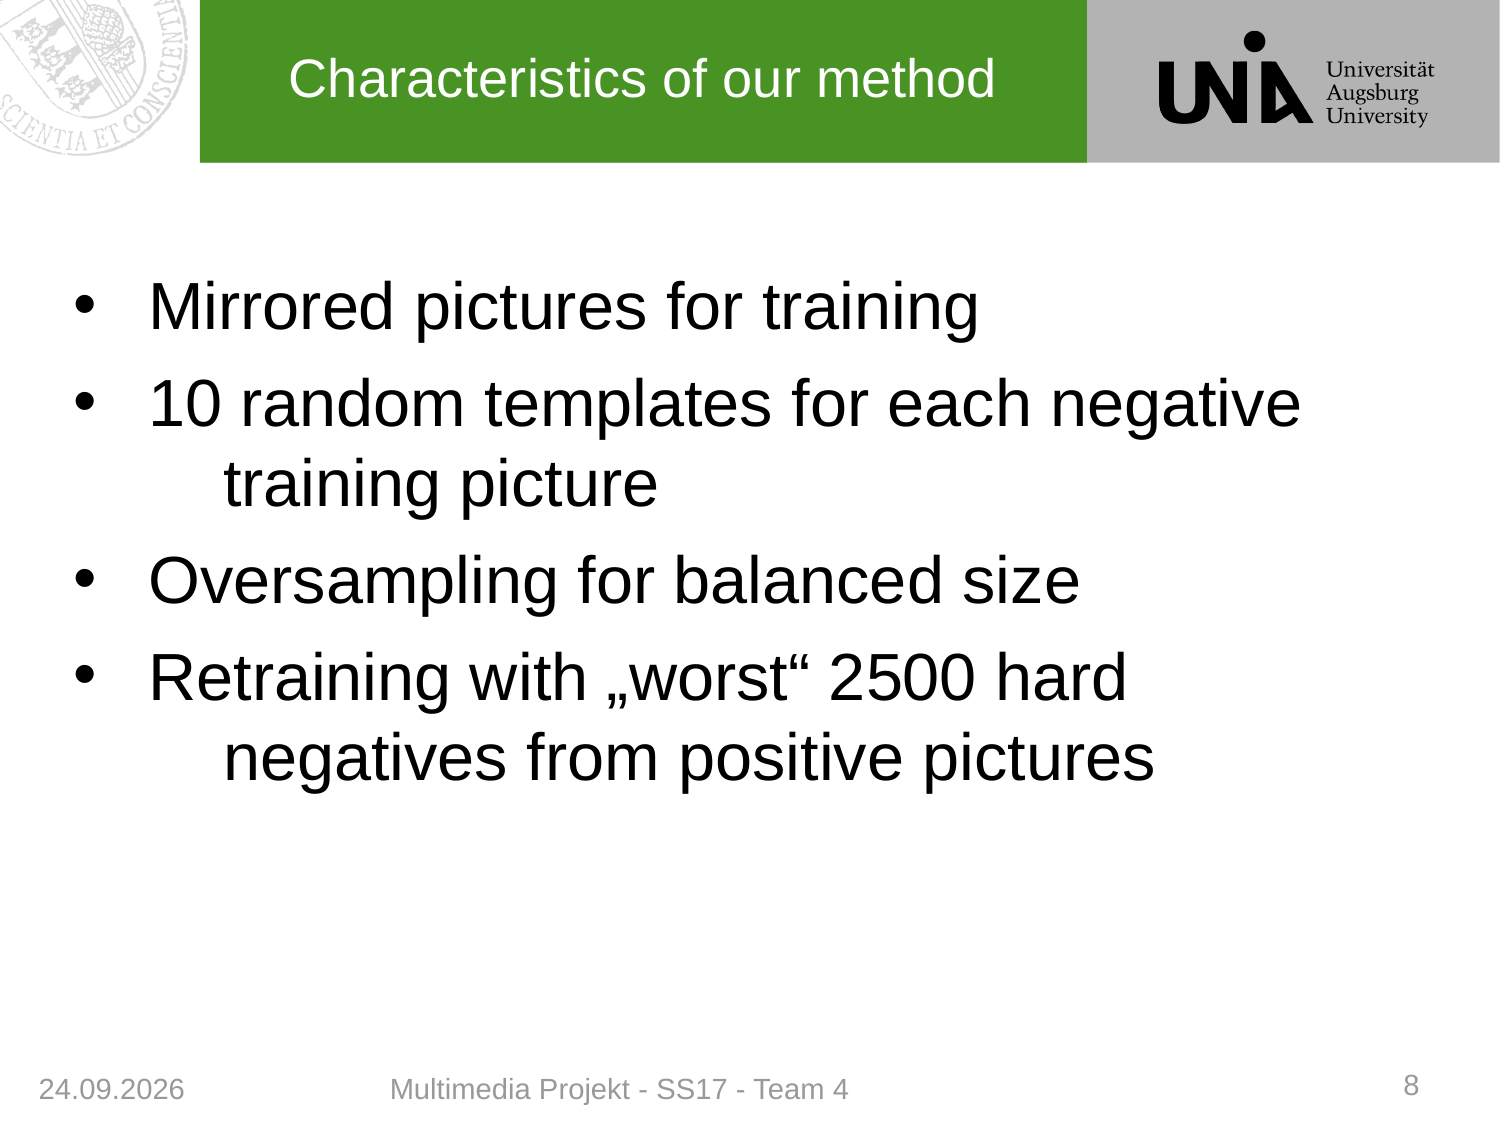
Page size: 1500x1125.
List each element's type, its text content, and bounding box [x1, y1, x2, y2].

text_box Multimedia Projekt - SS17 - Team 4 [271, 1062, 969, 1115]
list Mirrored pictures for training 10 random templates for each negative training picture Oversampling for balanced size Retraining with „worst“ 2500 hard negatives from positive pictures [73, 263, 1424, 1006]
text_box [1346, 1058, 1477, 1110]
text_box 17.07.2017 [11, 1062, 213, 1115]
title Characteristics of our method [199, 35, 1087, 163]
